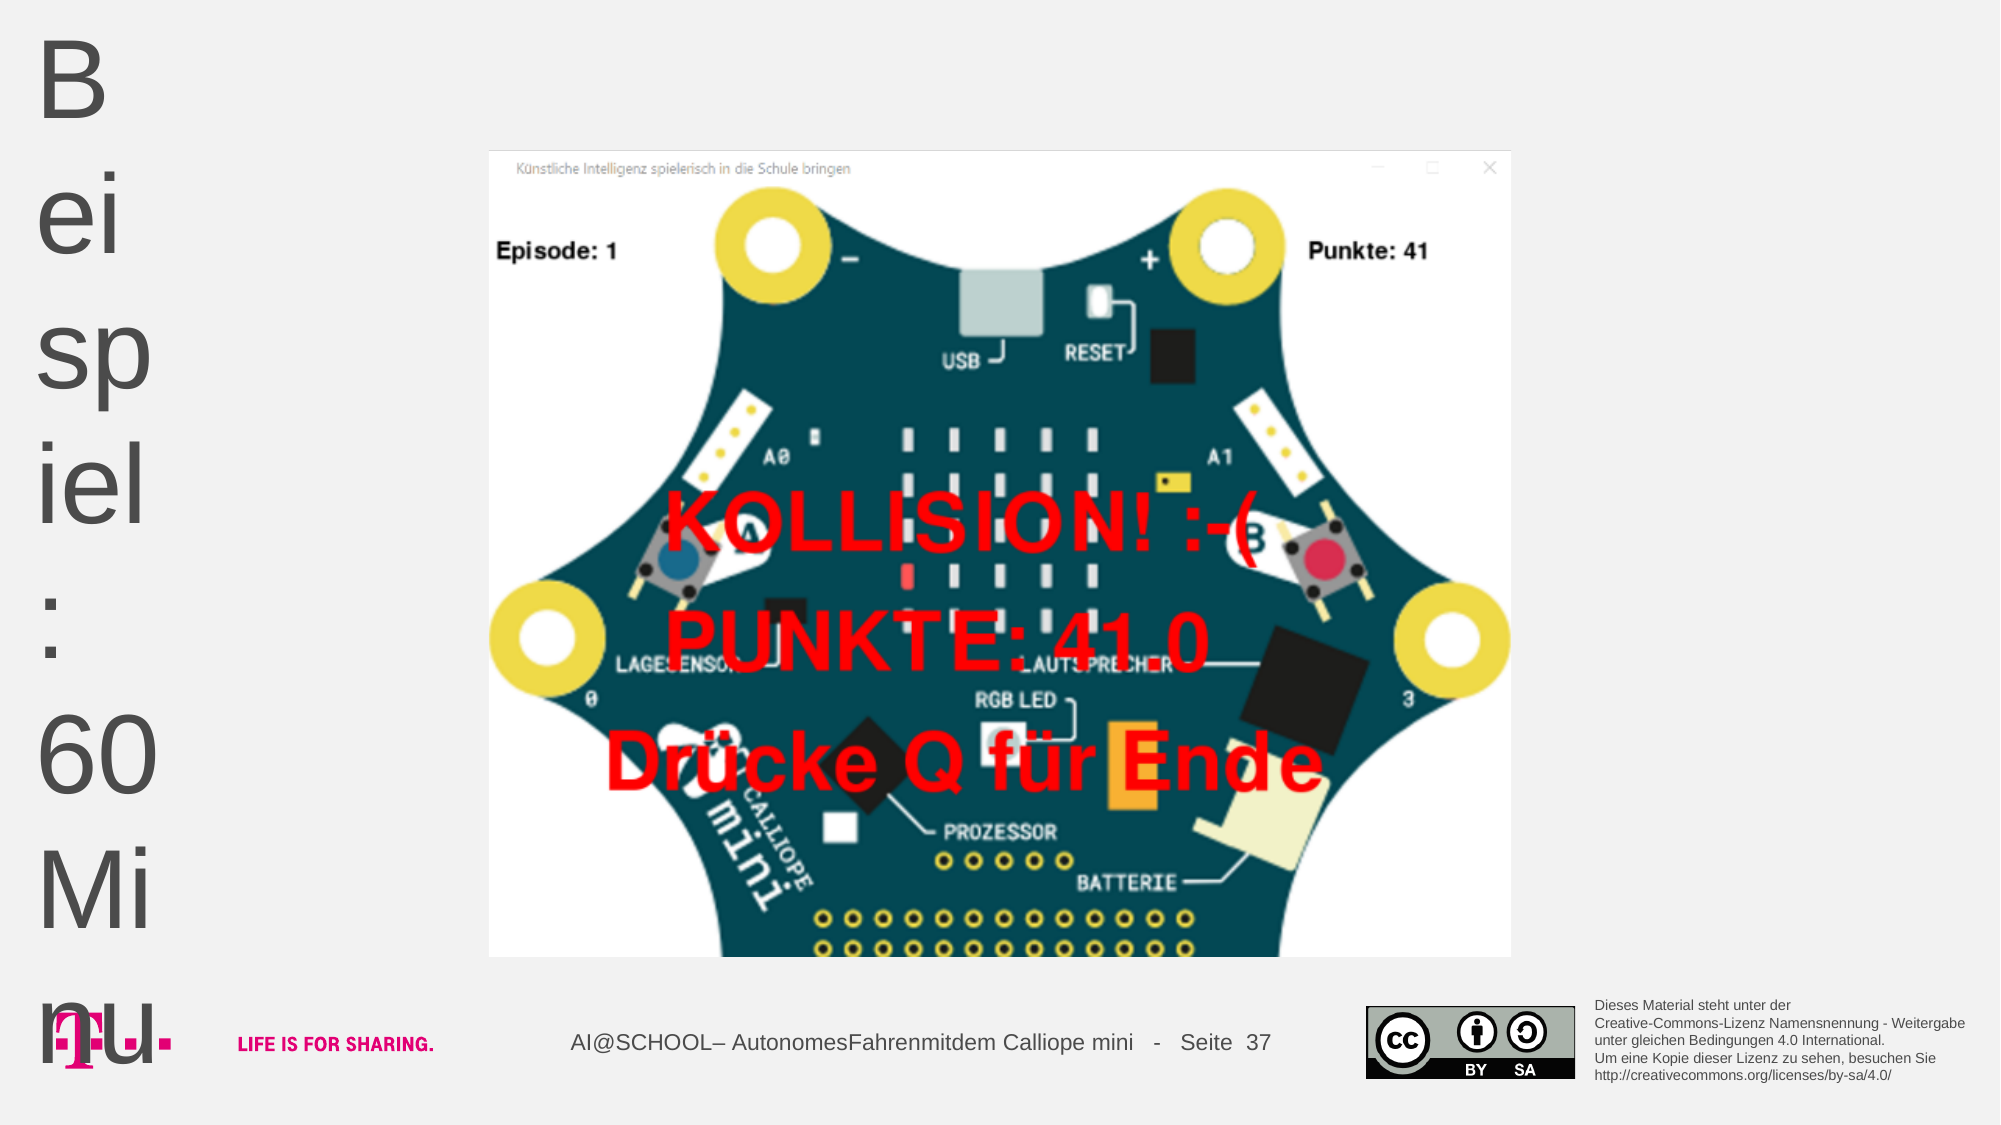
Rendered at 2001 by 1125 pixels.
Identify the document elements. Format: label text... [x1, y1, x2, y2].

picture [488, 149, 1512, 957]
text_box Beispiel: 60 Minuten Trainingsdaten [23, 0, 174, 150]
